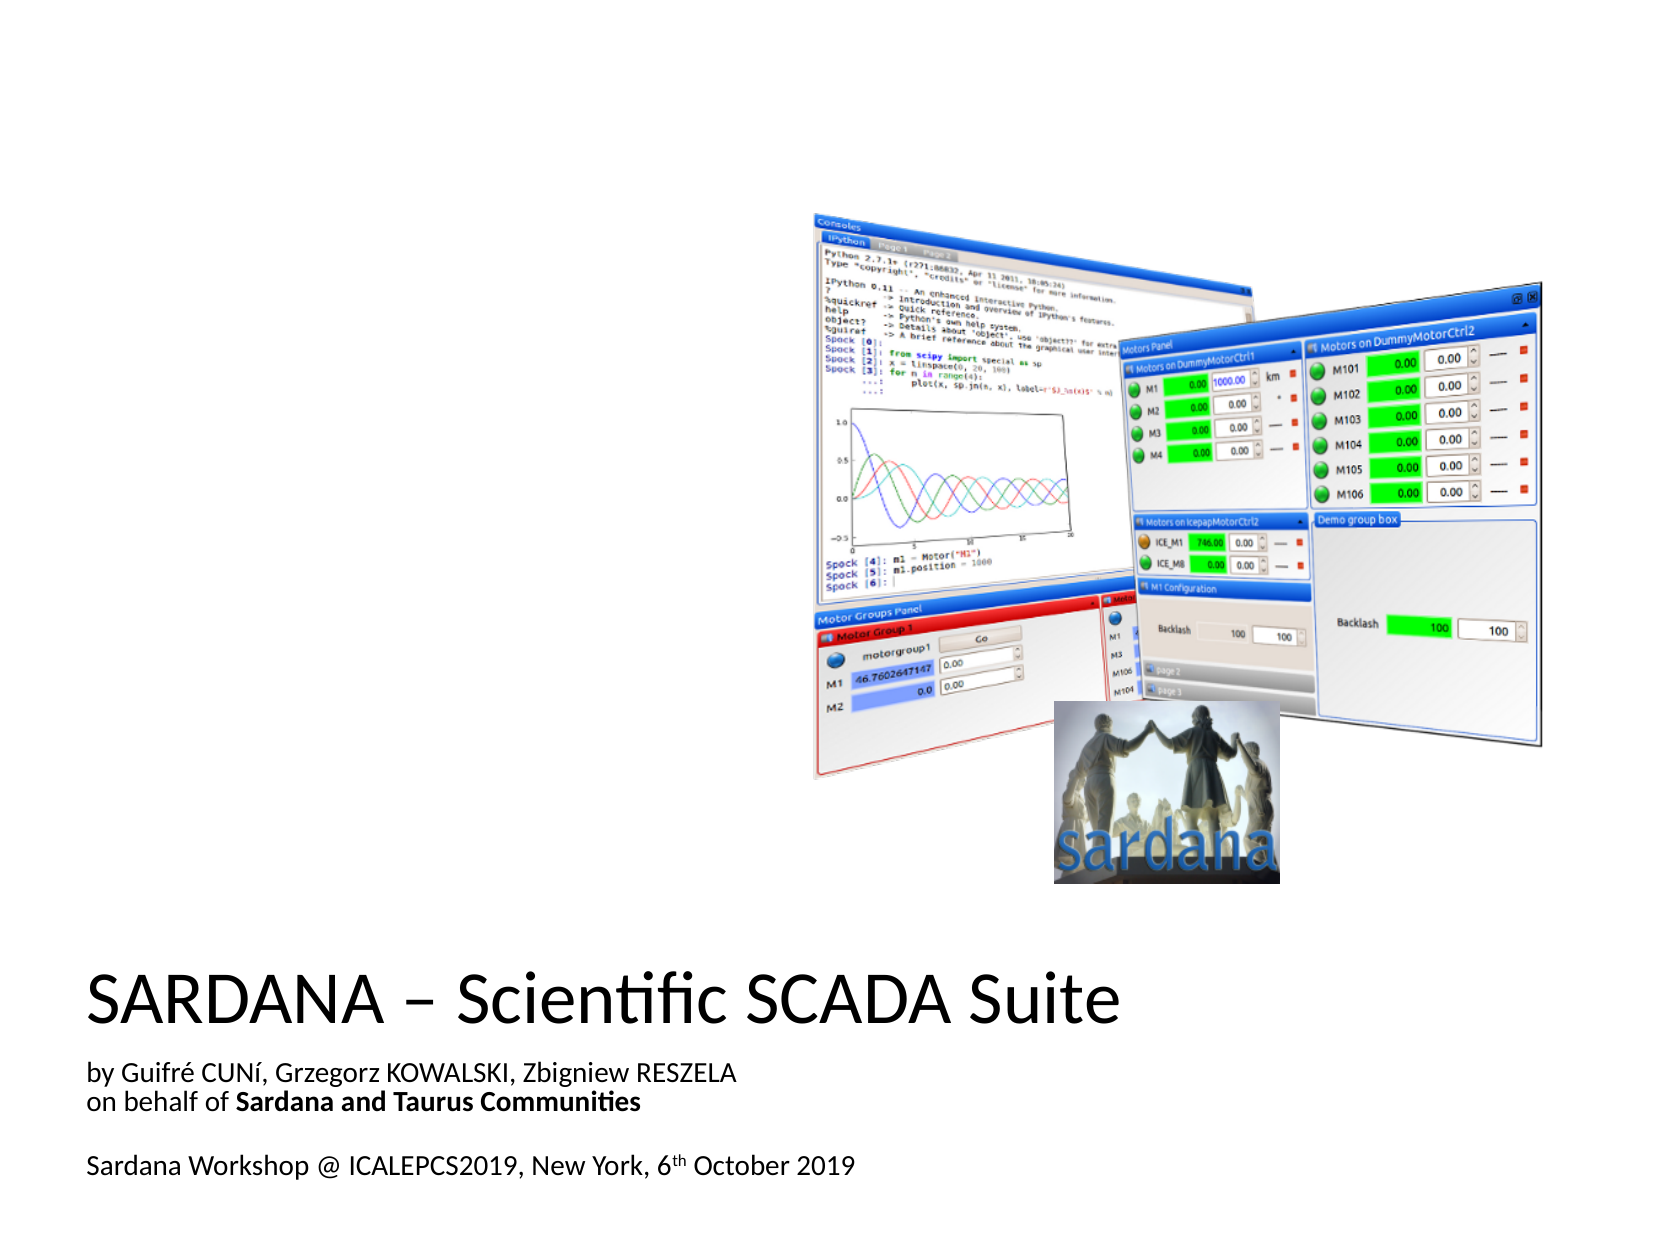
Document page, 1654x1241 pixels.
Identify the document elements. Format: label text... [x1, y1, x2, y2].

text_box Sardana Workshop @ ICALEPCS2019, New York, 6th October 2019 [71, 1145, 1166, 1193]
text_box SARDANA – Scientific SCADA Suite [71, 960, 1137, 1125]
picture [809, 192, 1546, 884]
